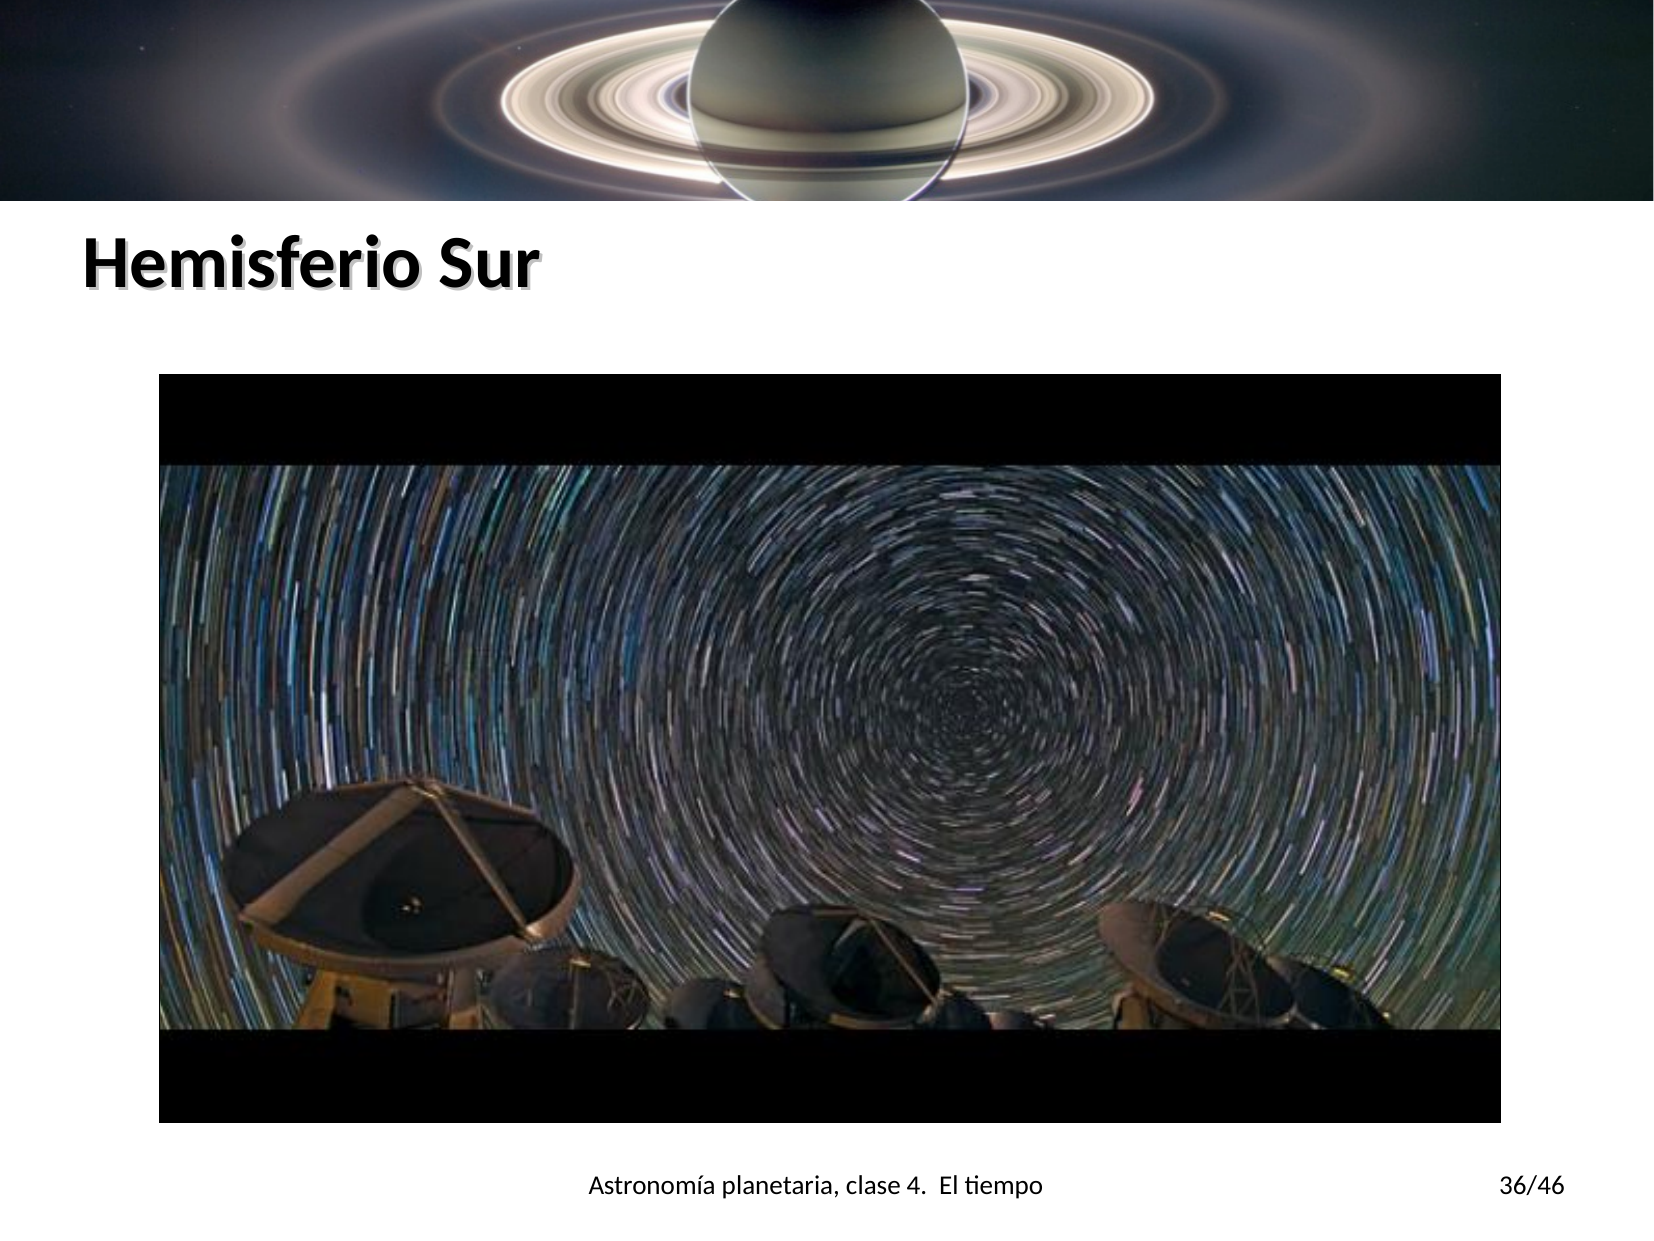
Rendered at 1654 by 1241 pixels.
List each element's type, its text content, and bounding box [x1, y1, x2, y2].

title Hemisferio Sur [82, 165, 1571, 373]
picture [0, 0, 1654, 201]
picture [159, 374, 1501, 1123]
